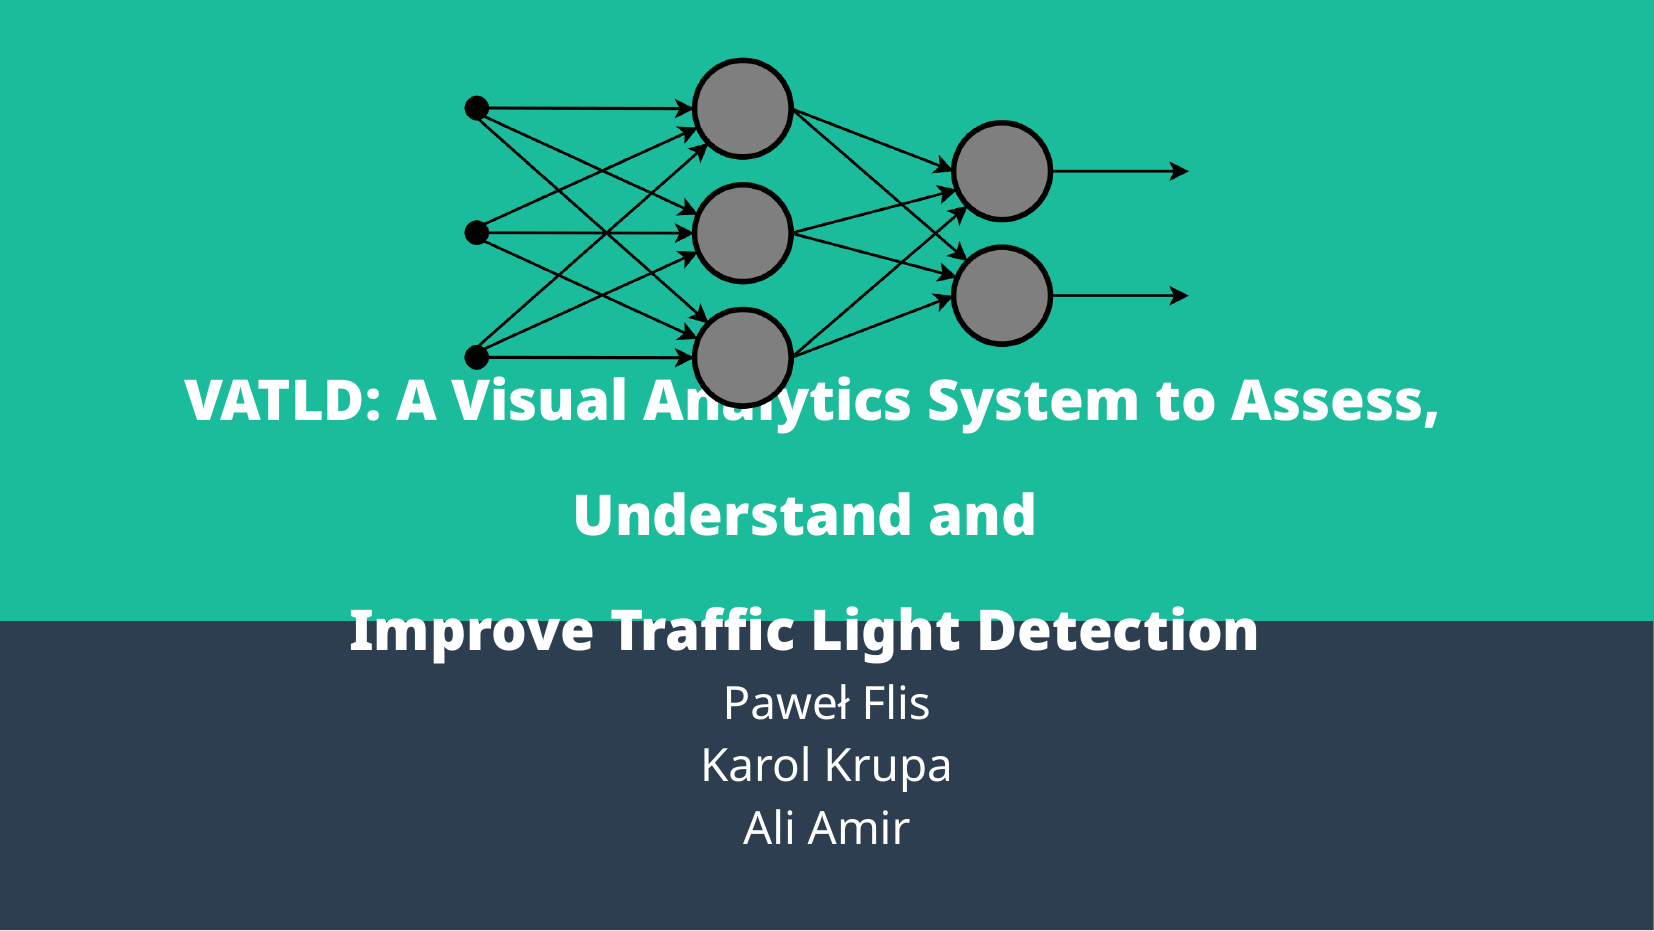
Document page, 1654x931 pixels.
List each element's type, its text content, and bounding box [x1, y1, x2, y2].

picture [450, 53, 1201, 413]
title VATLD: A Visual Analytics System to Assess, Understand and Improve Traffic Light Detection [37, 388, 1573, 601]
subtitle Paweł Flis Karol Krupa Ali Amir [59, 642, 1595, 886]
